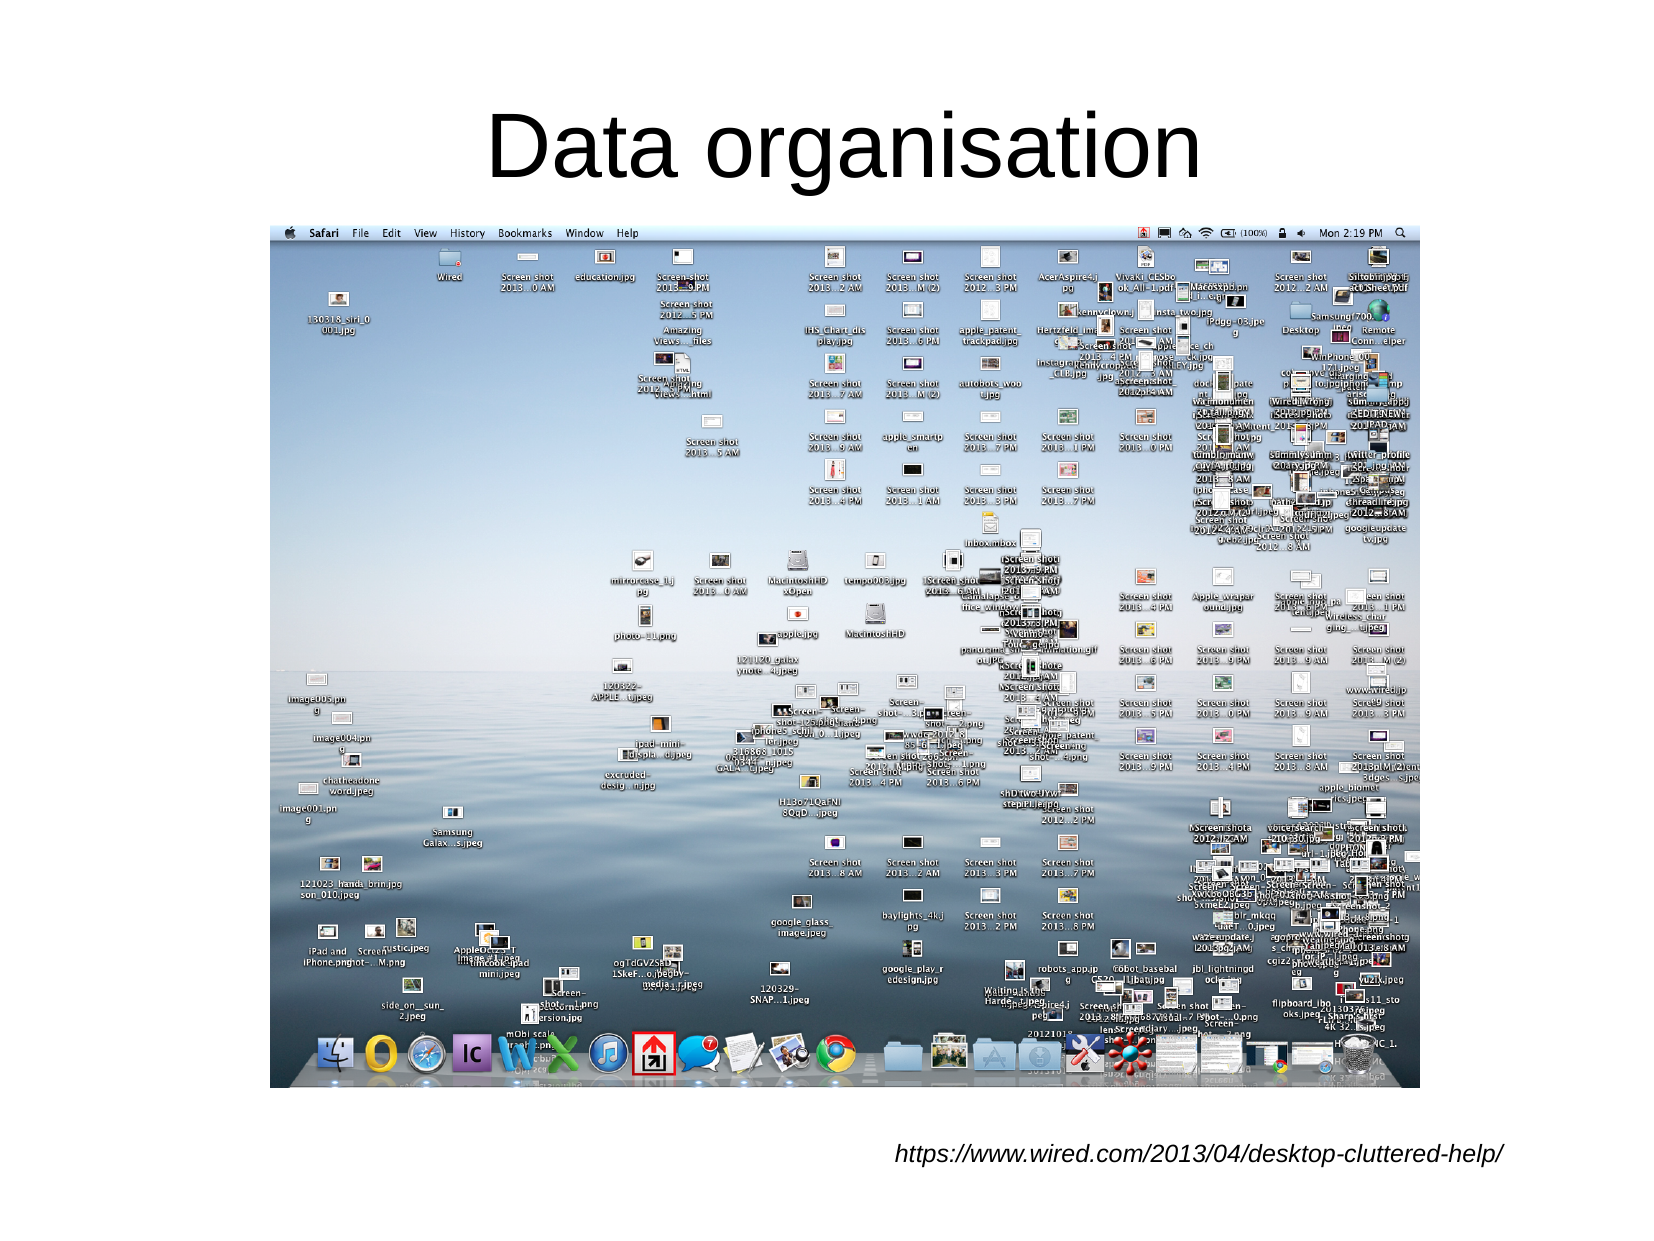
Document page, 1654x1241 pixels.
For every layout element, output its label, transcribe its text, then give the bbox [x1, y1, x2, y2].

title Data organisation [450, 69, 1240, 222]
text_box https://www.wired.com/2013/04/desktop-cluttered-help/ [884, 1137, 1515, 1171]
picture [270, 225, 1420, 1088]
